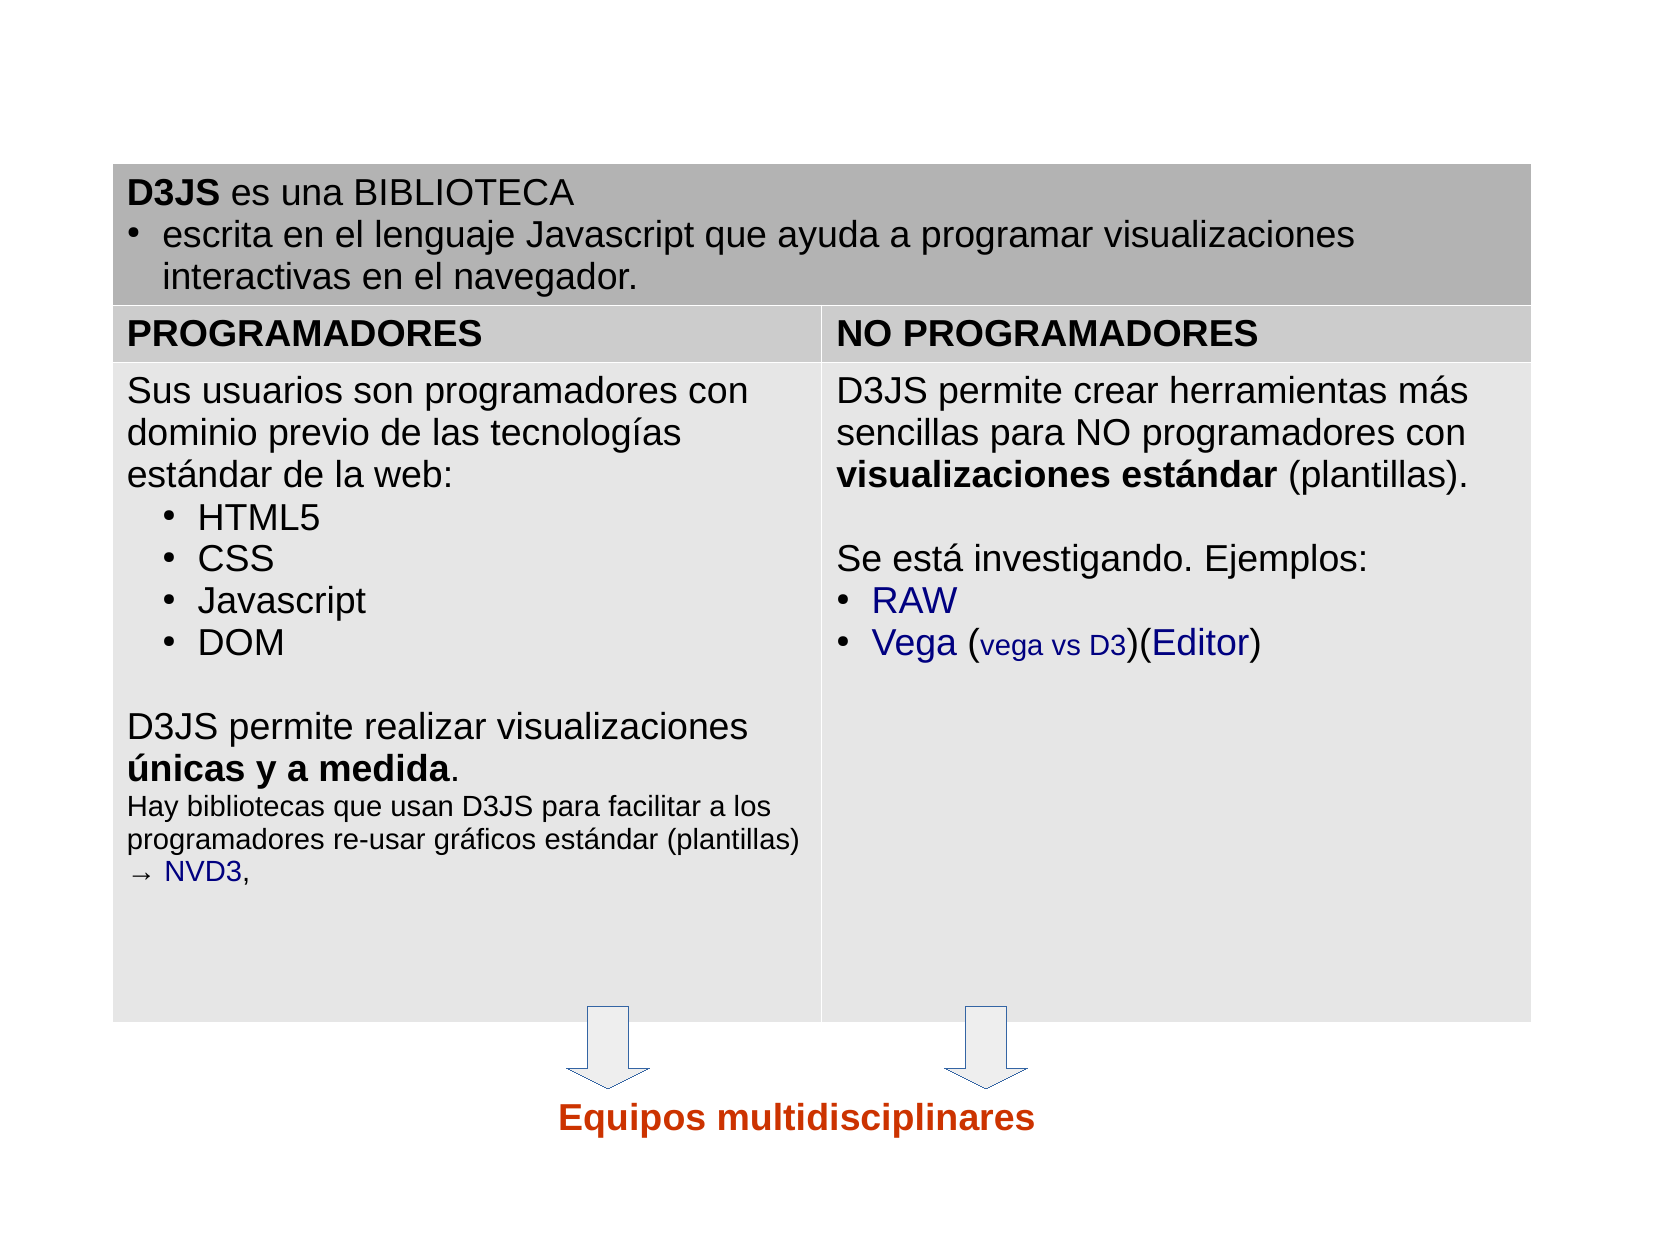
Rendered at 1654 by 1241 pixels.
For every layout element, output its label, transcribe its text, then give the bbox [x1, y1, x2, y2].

table_cell D3JS permite crear herramientas más sencillas para NO programadores con visualizaciones estándar (plantillas). Se está investigando. Ejemplos: RAW Vega (vega vs D3)(Editor) [822, 363, 1531, 1022]
table_cell NO PROGRAMADORES [822, 306, 1531, 362]
table_cell Sus usuarios son programadores con dominio previo de las tecnologías estándar de la web: HTML5 CSS Javascript DOM D3JS permite realizar visualizaciones únicas y a medida. Hay bibliotecas que usan D3JS para facilitar a los programadores re-usar gráficos estándar (plantillas) → NVD3, [113, 363, 821, 1022]
text_box Equipos multidisciplinares [543, 1088, 1359, 1146]
table_header D3JS es una BIBLIOTECA escrita en el lenguaje Javascript que ayuda a programar visualizaciones interactivas en el navegador. [113, 164, 1531, 305]
text_box [165, 124, 1560, 339]
text_box [944, 1006, 1028, 1089]
table_cell PROGRAMADORES [113, 306, 821, 362]
text_box [566, 1006, 650, 1089]
